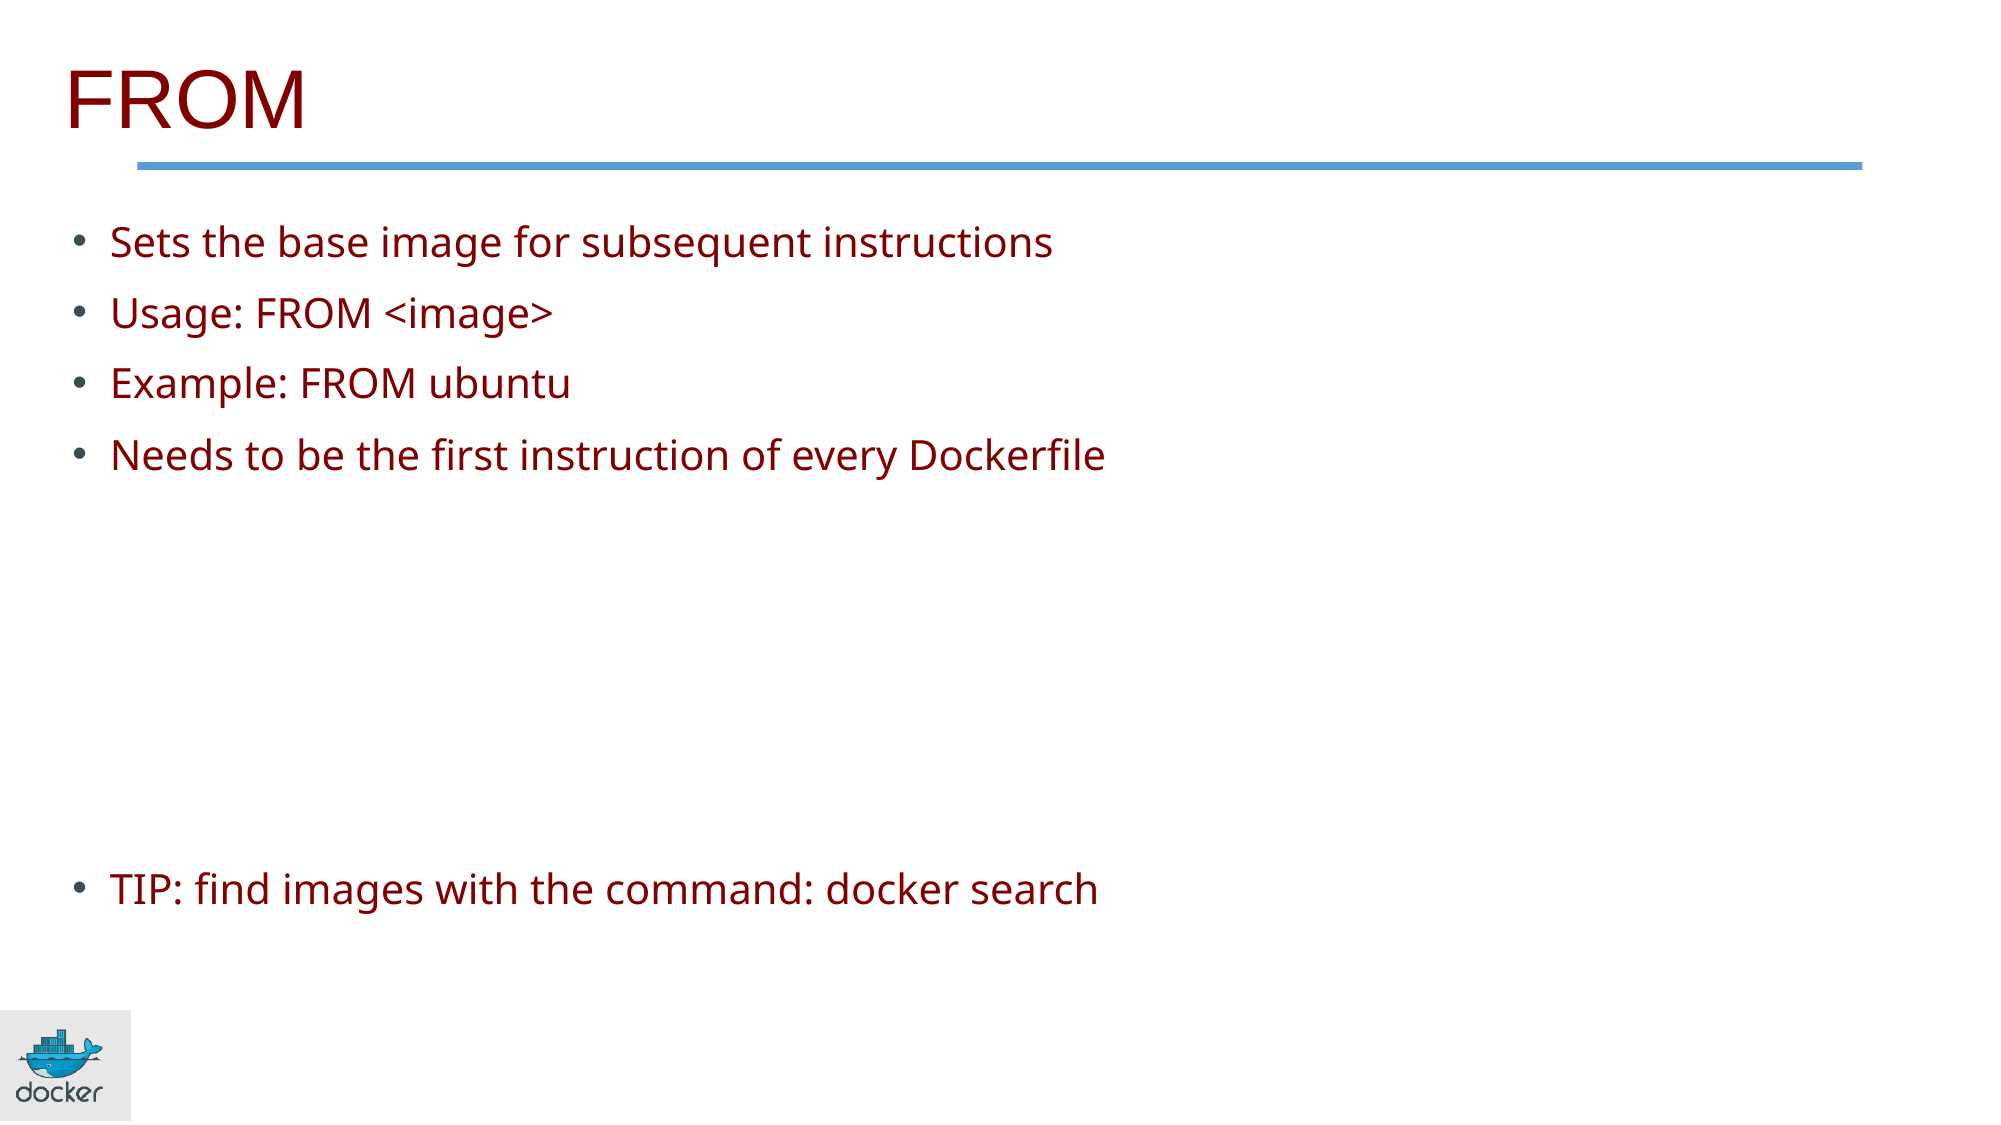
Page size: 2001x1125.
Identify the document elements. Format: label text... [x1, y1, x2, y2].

picture [0, 1010, 131, 1121]
text_box Sets the base image for subsequent instructions Usage: FROM <image> Example: FROM ubuntu Needs to be the first instruction of every Dockerfile TIP: find images with the command: docker search [57, 208, 2000, 1014]
text_box FROM [49, 40, 2000, 150]
